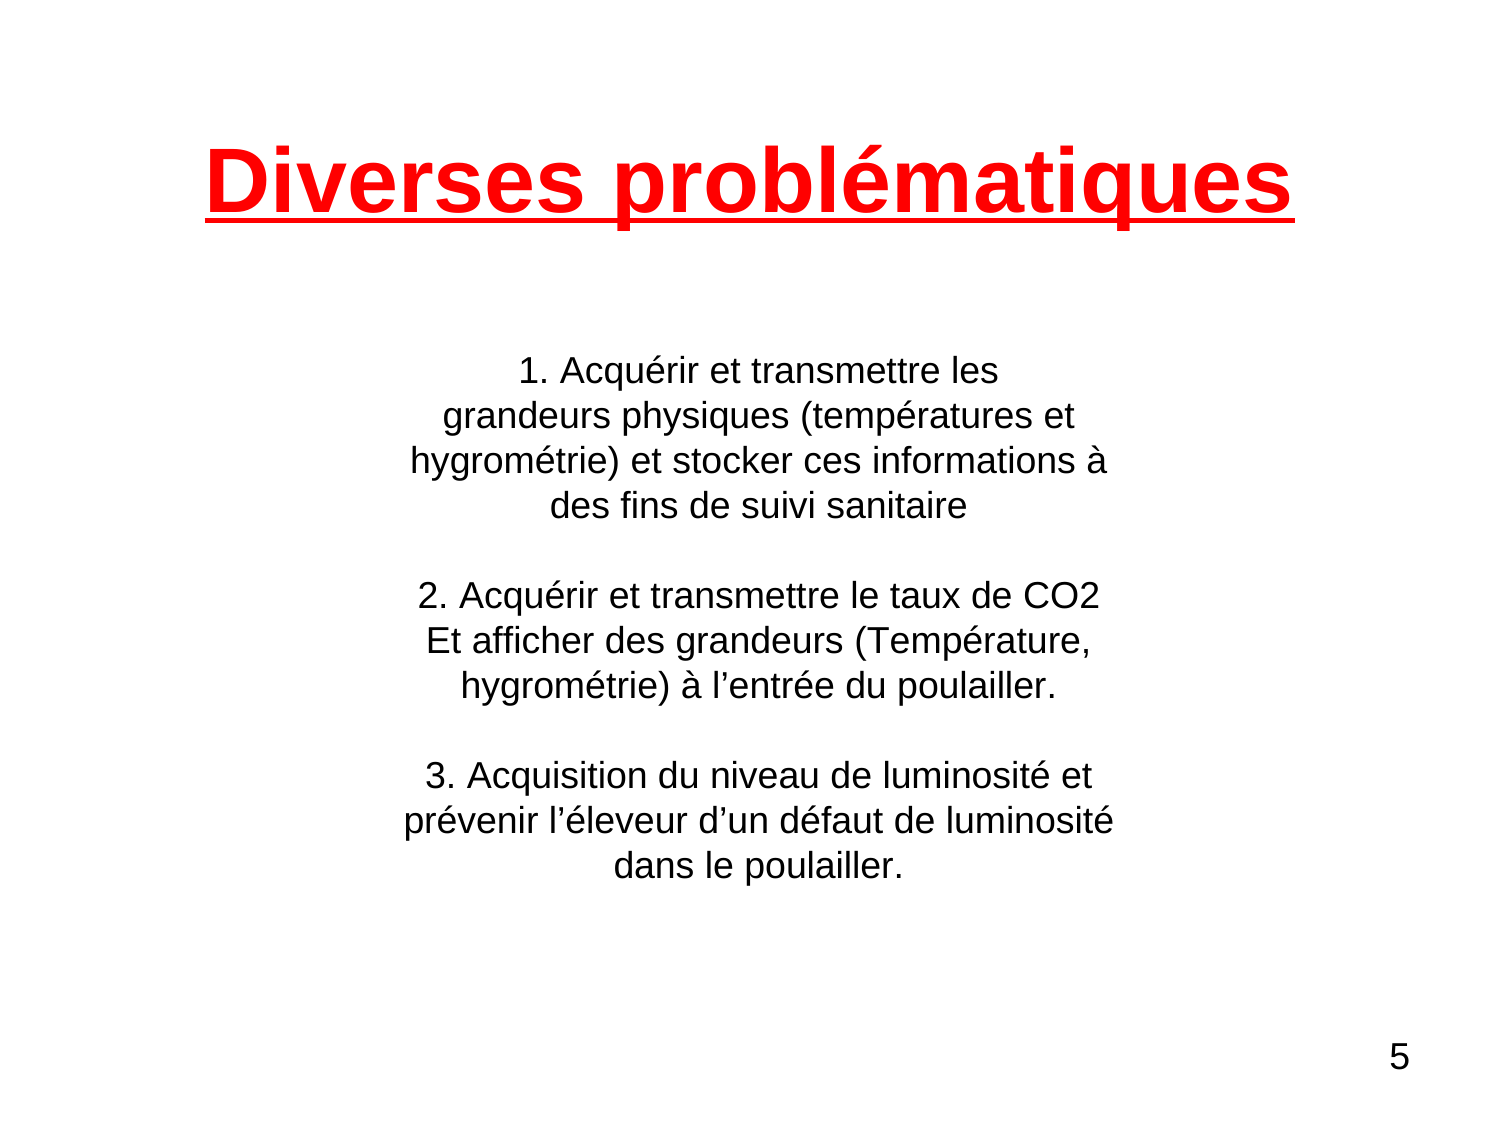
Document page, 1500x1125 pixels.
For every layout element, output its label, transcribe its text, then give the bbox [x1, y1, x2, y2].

text_box Diverses problématiques [0, 113, 1500, 239]
text_box 1. Acquérir et transmettre les grandeurs physiques (températures et hygrométrie) et stocker ces informations à des fins de suivi sanitaire 2. Acquérir et transmettre le taux de CO2 Et afficher des grandeurs (Température, hygrométrie) à l’entrée du poulailler. 3. Acquisition du niveau de luminosité et prévenir l’éleveur d’un défaut de luminosité dans le poulailler. [383, 337, 1134, 894]
